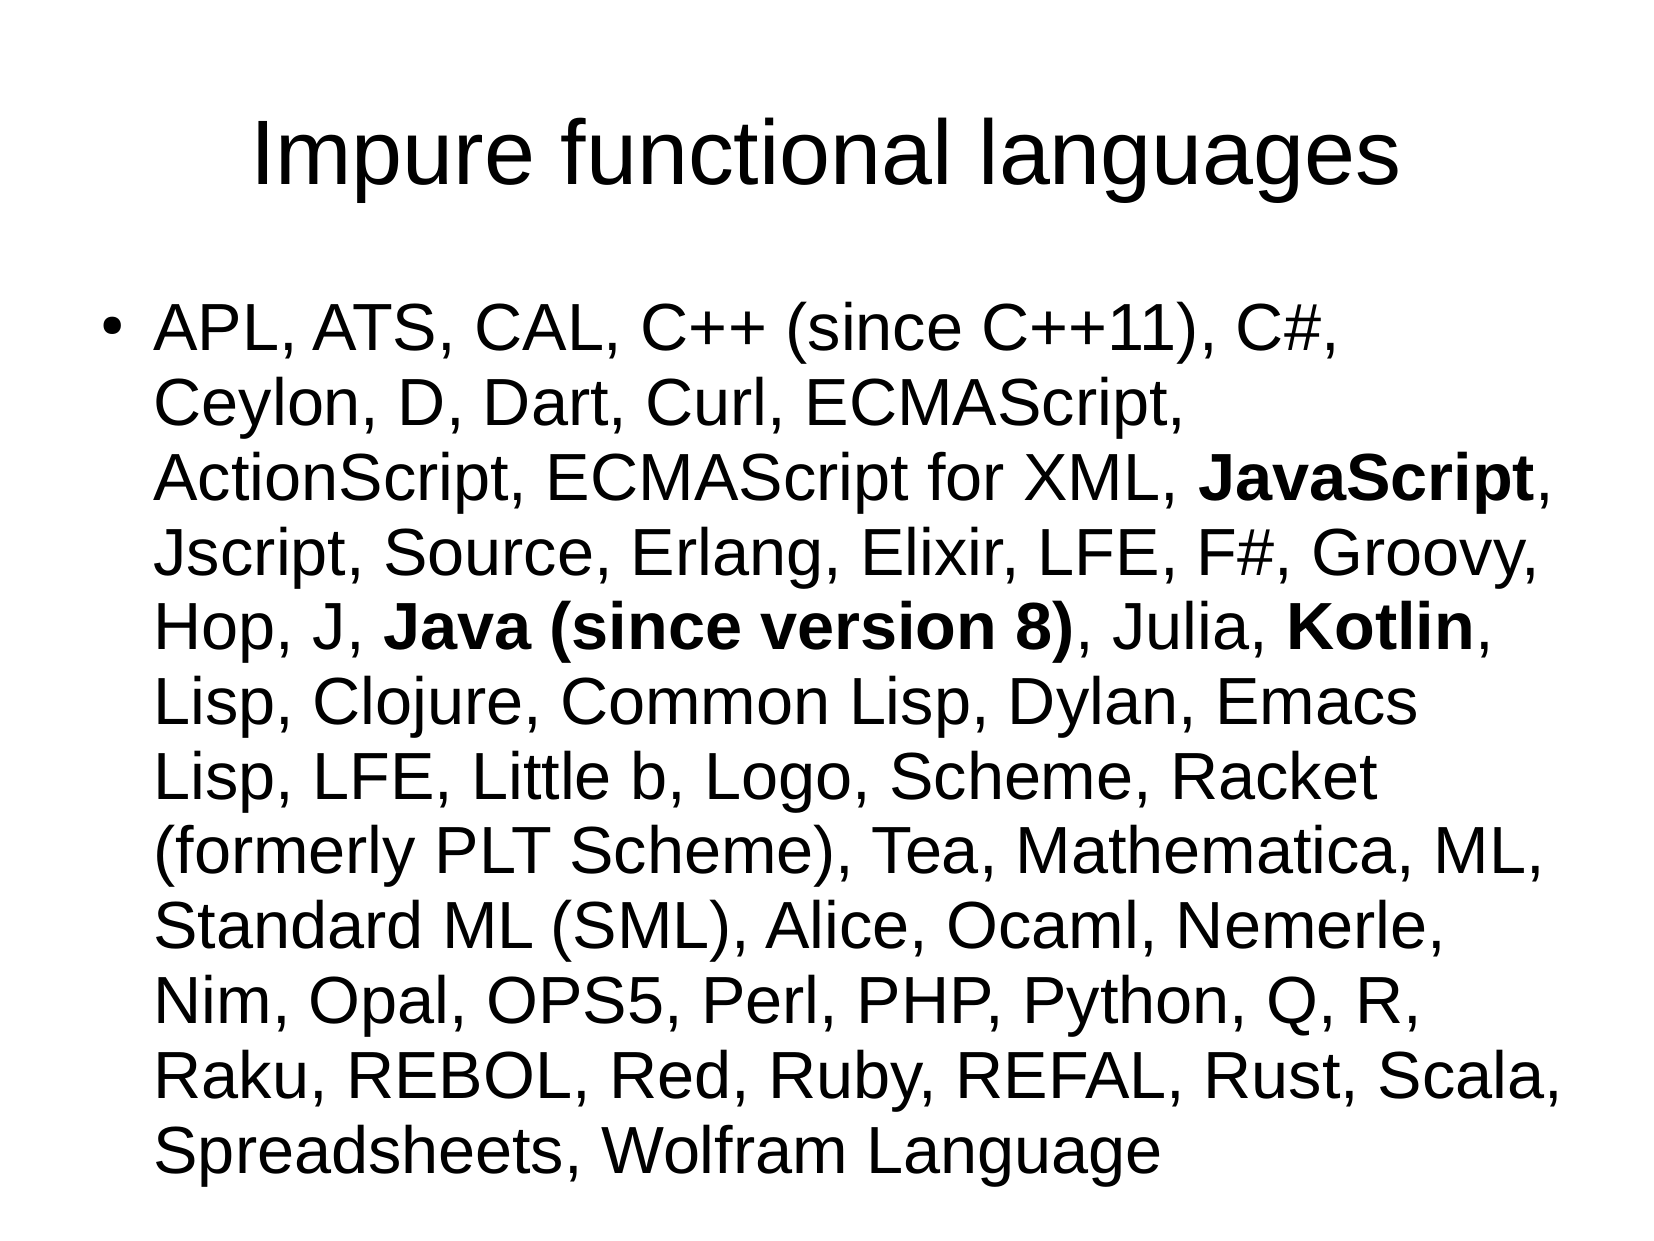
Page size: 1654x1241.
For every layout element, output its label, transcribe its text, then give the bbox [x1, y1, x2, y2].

list APL, ATS, CAL, C++ (since C++11), C#, Ceylon, D, Dart, Curl, ECMAScript, ActionScript, ECMAScript for XML, JavaScript, Jscript, Source, Erlang, Elixir, LFE, F#, Groovy, Hop, J, Java (since version 8), Julia, Kotlin, Lisp, Clojure, Common Lisp, Dylan, Emacs Lisp, LFE, Little b, Logo, Scheme, Racket (formerly PLT Scheme), Tea, Mathematica, ML, Standard ML (SML), Alice, Ocaml, Nemerle, Nim, Opal, OPS5, Perl, PHP, Python, Q, R, Raku, REBOL, Red, Ruby, REFAL, Rust, Scala, Spreadsheets, Wolfram Language [82, 290, 1571, 1185]
title Impure functional languages [82, 49, 1571, 257]
